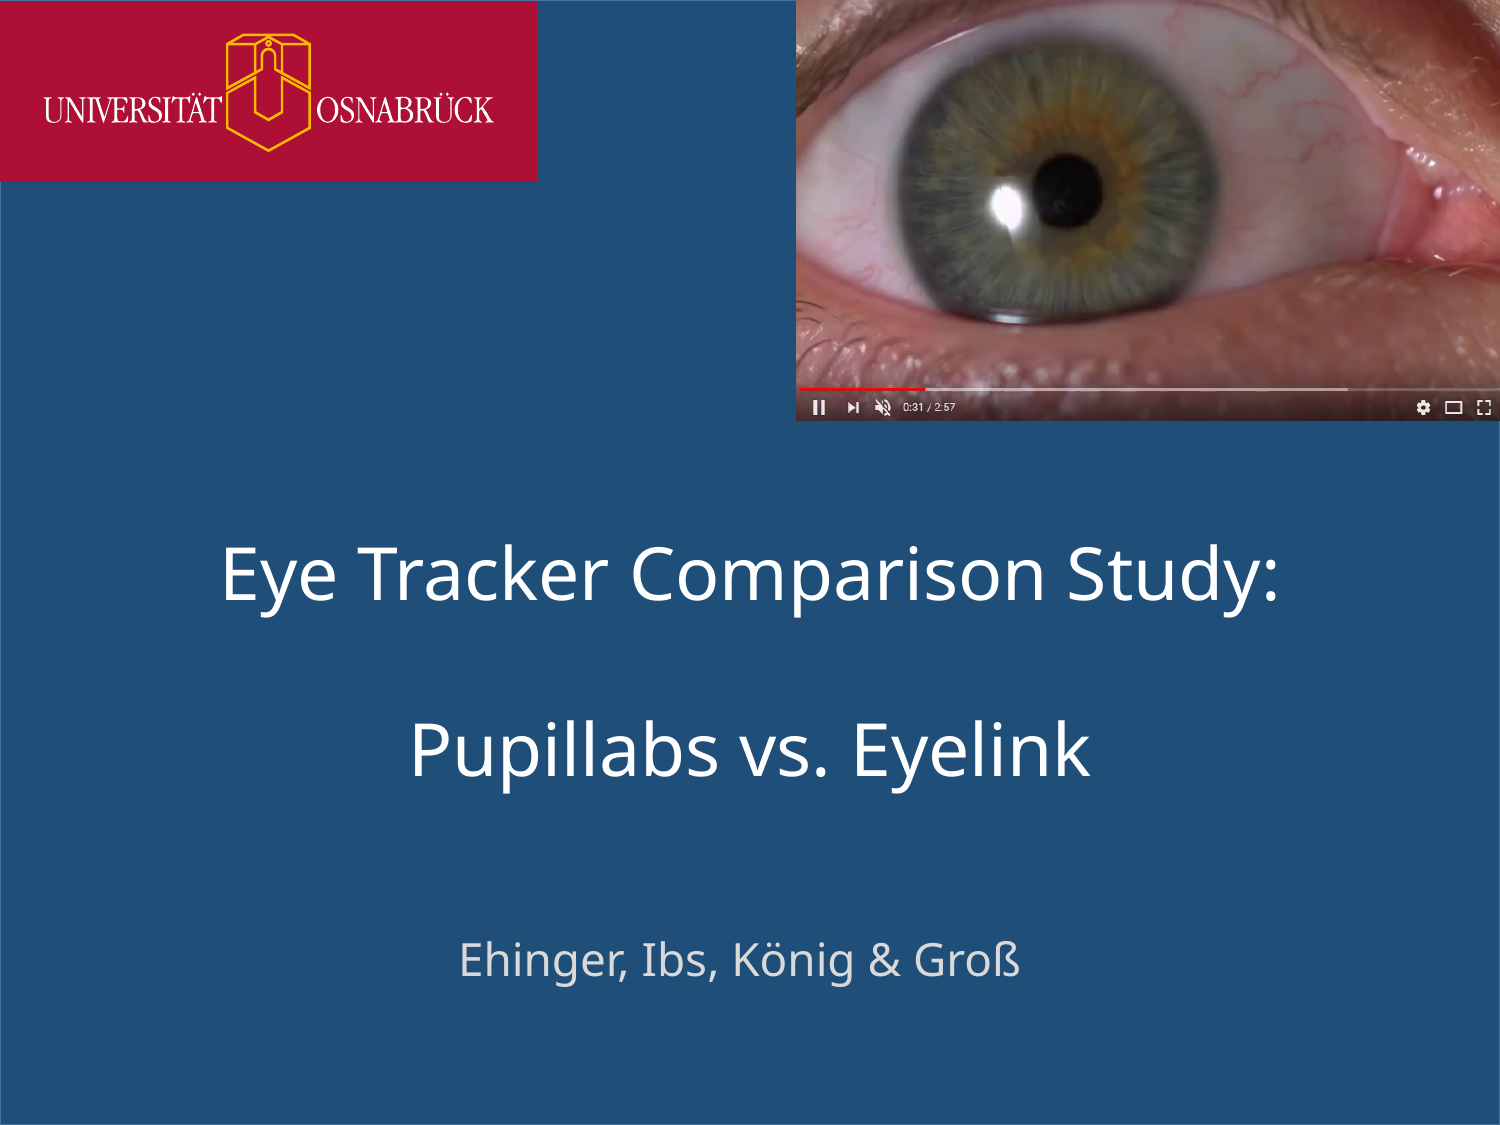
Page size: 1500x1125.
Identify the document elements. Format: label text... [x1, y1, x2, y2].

text_box [796, 0, 1500, 422]
subtitle Ehinger, Ibs, König & Groß [177, 923, 1303, 1125]
title Eye Tracker Comparison Study: Pupillabs vs. Eyelink [131, 406, 1369, 799]
